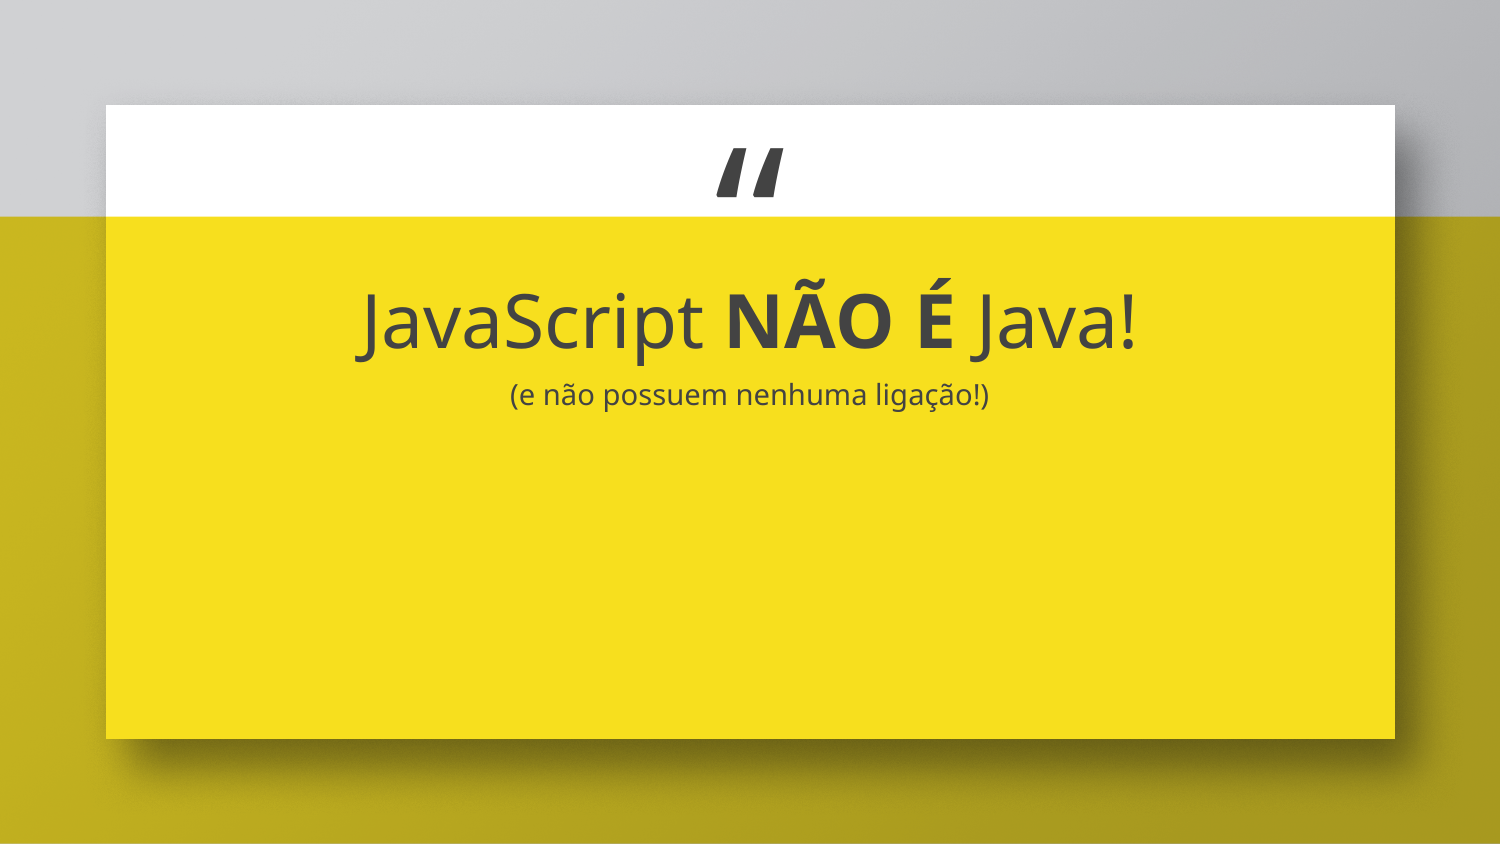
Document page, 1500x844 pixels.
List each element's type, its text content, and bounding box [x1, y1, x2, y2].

list JavaScript NÃO É Java! (e não possuem nenhuma ligação!) [262, 258, 1238, 738]
picture [0, 0, 1500, 844]
